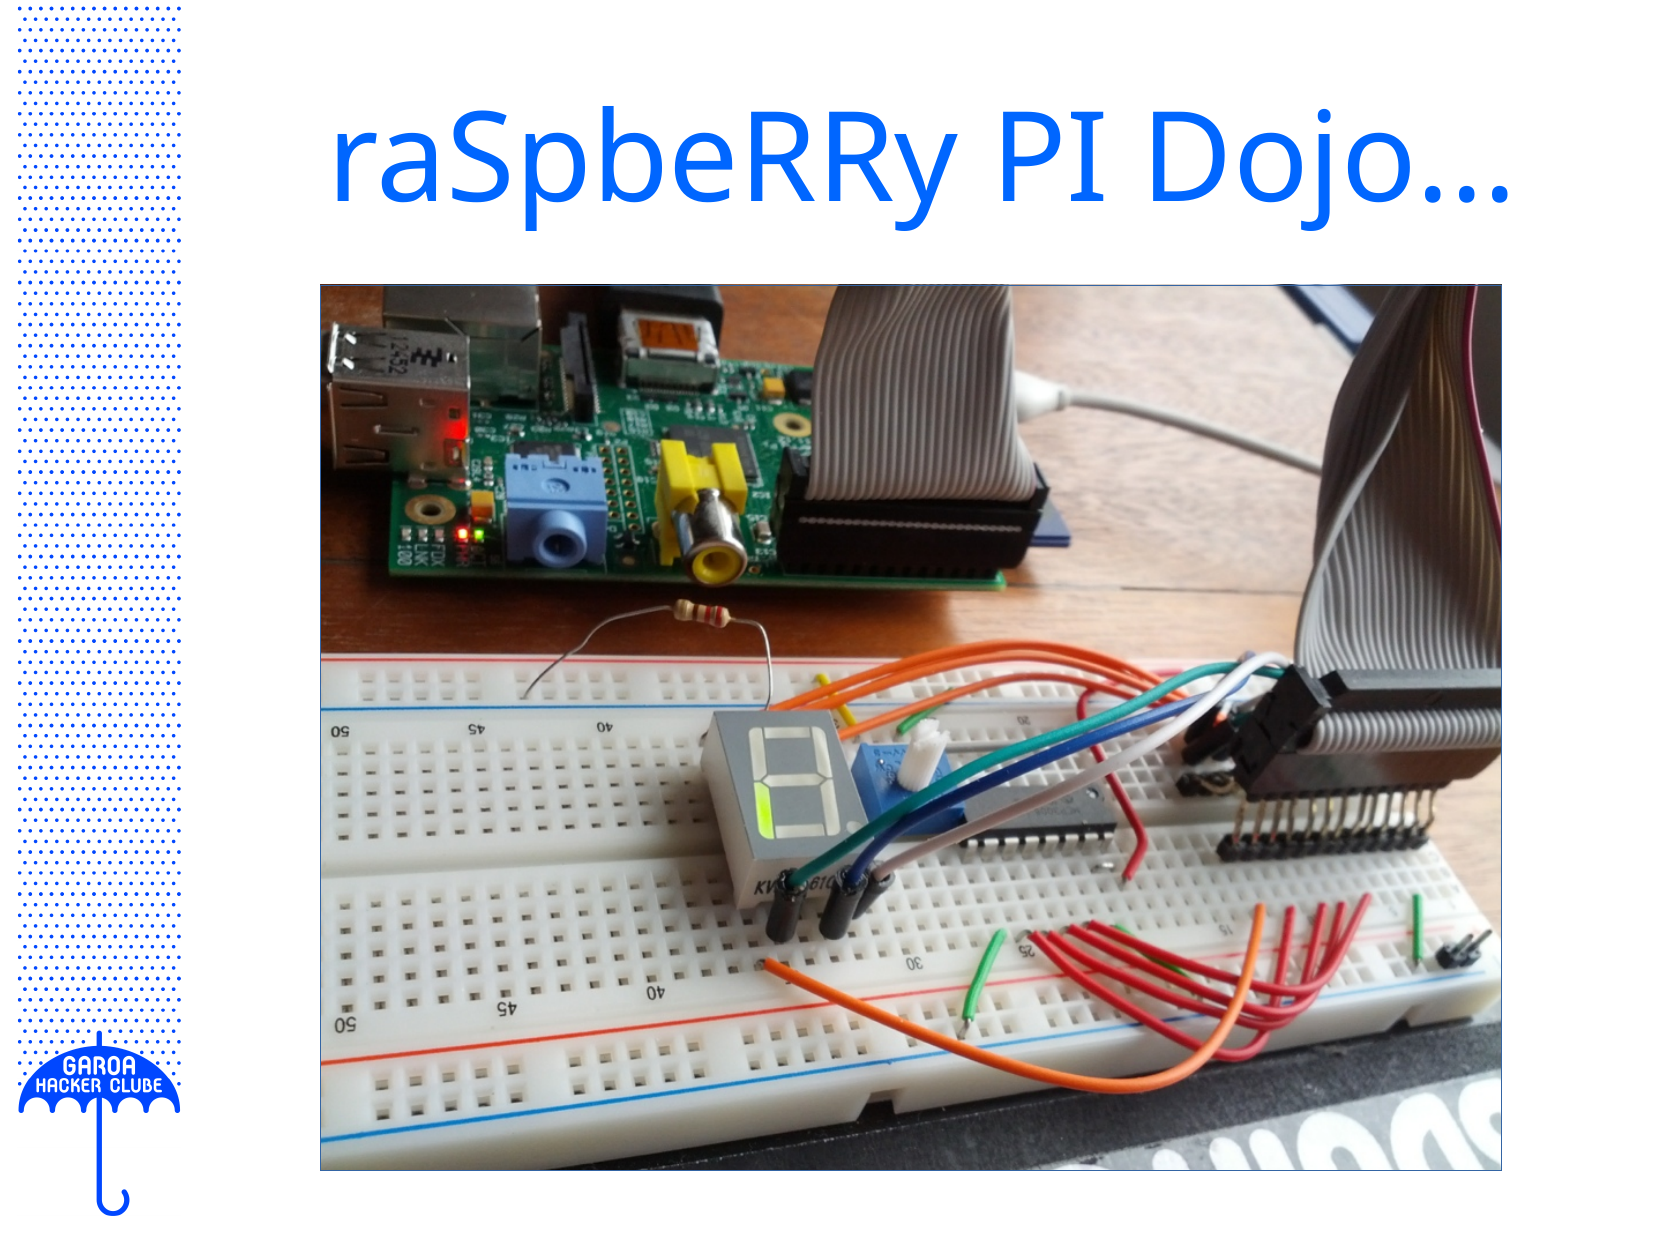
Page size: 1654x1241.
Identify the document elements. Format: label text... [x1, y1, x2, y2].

picture [17, 0, 181, 1216]
picture [320, 284, 1502, 1171]
title raSpbeRRy PI Dojo... [210, 49, 1636, 257]
